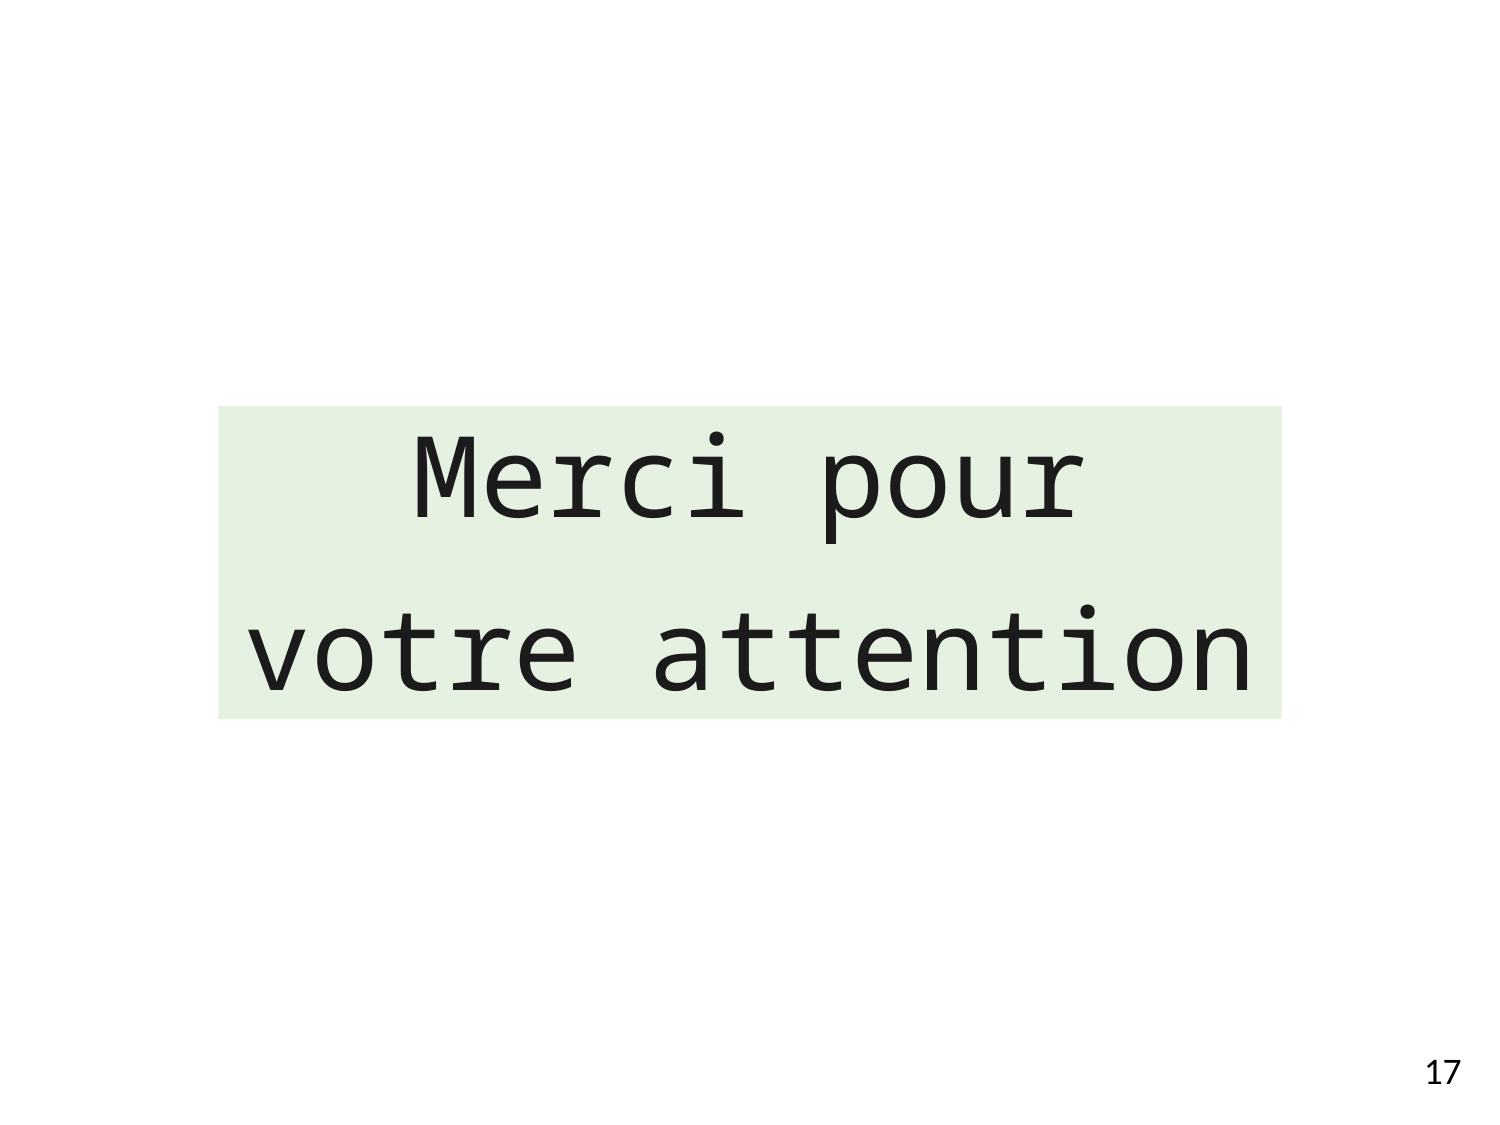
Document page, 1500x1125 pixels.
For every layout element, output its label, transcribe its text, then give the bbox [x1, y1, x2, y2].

text_box Merci pour votre attention [218, 406, 1282, 719]
text_box <numéro> [1287, 1039, 1477, 1100]
